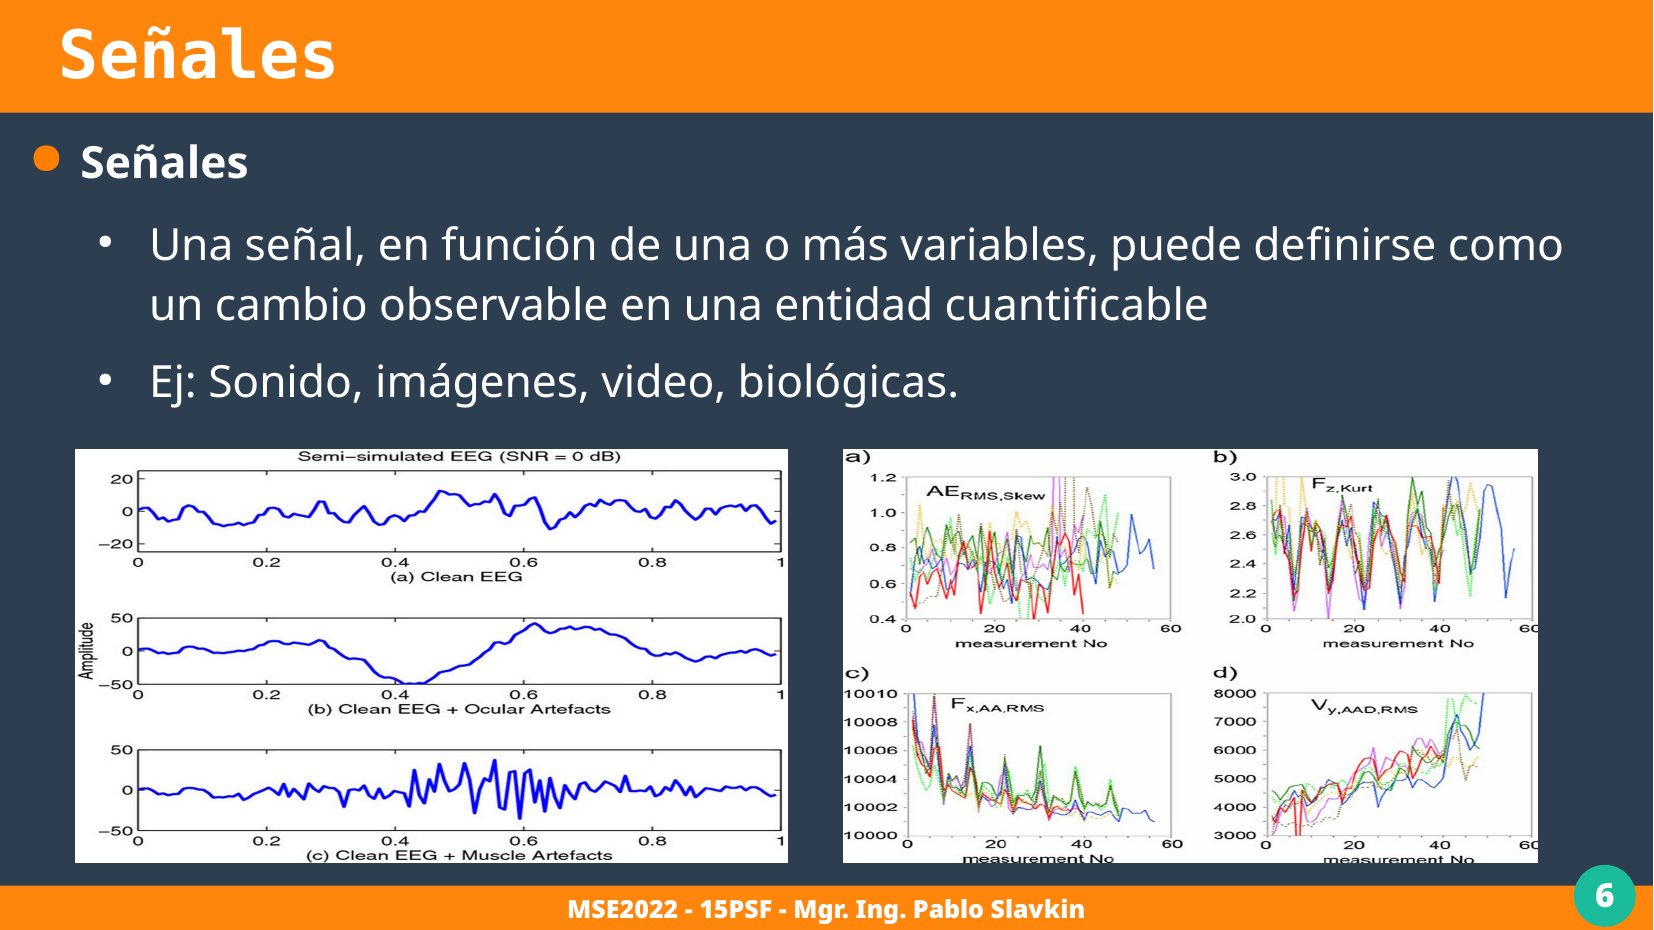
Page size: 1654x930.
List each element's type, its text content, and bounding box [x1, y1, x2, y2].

picture [75, 449, 788, 863]
list Señales Una señal, en función de una o más variables, puede deﬁnirse como un cambio observable en una entidad cuantificable Ej: Sonido, imágenes, video, biológicas. [11, 131, 1612, 413]
picture [843, 449, 1538, 863]
title Señales [58, 16, 1594, 131]
